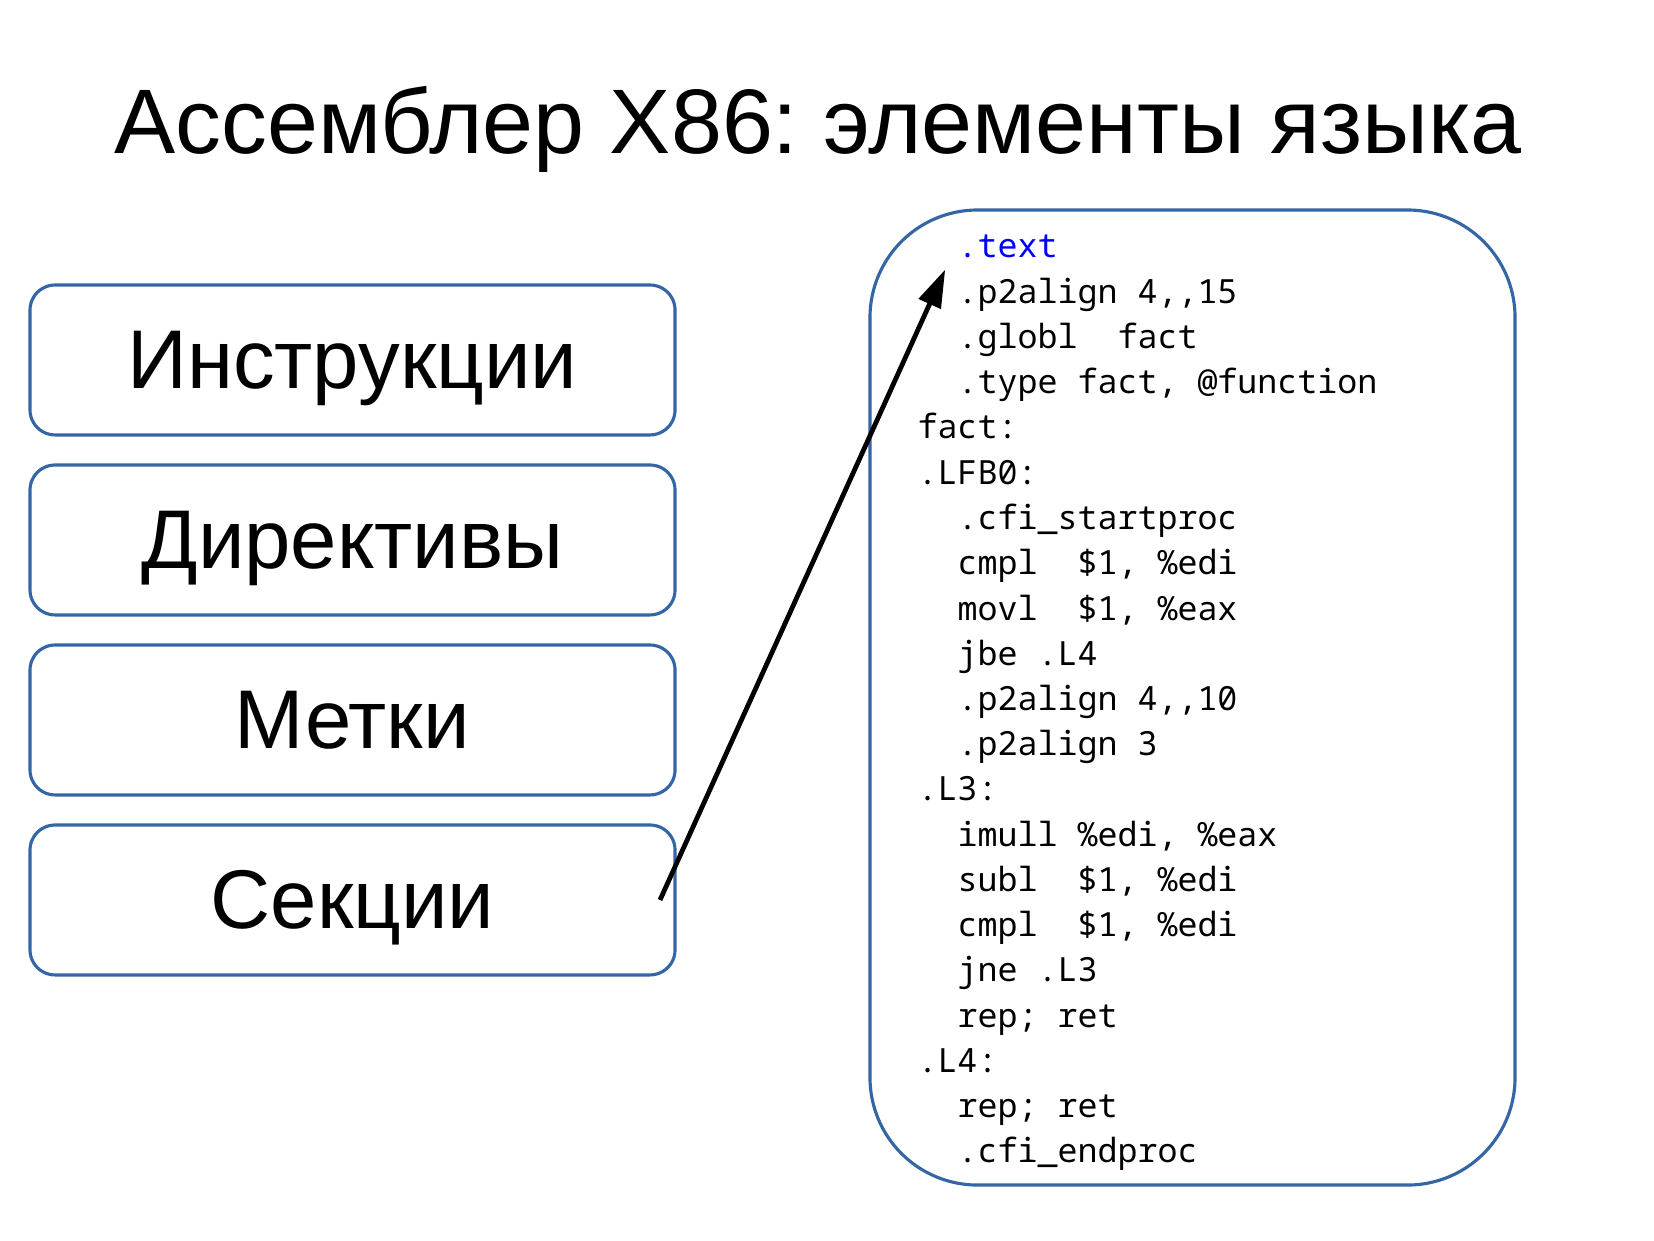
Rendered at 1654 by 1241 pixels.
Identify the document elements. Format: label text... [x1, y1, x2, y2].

text_box Секции [30, 825, 676, 975]
text_box Инструкции [30, 285, 676, 435]
text_box Метки [30, 645, 676, 795]
text_box .text .p2align 4,,15 .globl fact .type fact, @function fact: .LFB0: .cfi_startproc cmpl $1, %edi movl $1, %eax jbe .L4 .p2align 4,,10 .p2align 3 .L3: imull %edi, %eax subl $1, %edi cmpl $1, %edi jne .L3 rep; ret .L4: rep; ret .cfi_endproc [870, 210, 1516, 1186]
text_box Директивы [30, 465, 676, 615]
title Ассемблер X86: элементы языка [75, 17, 1564, 226]
